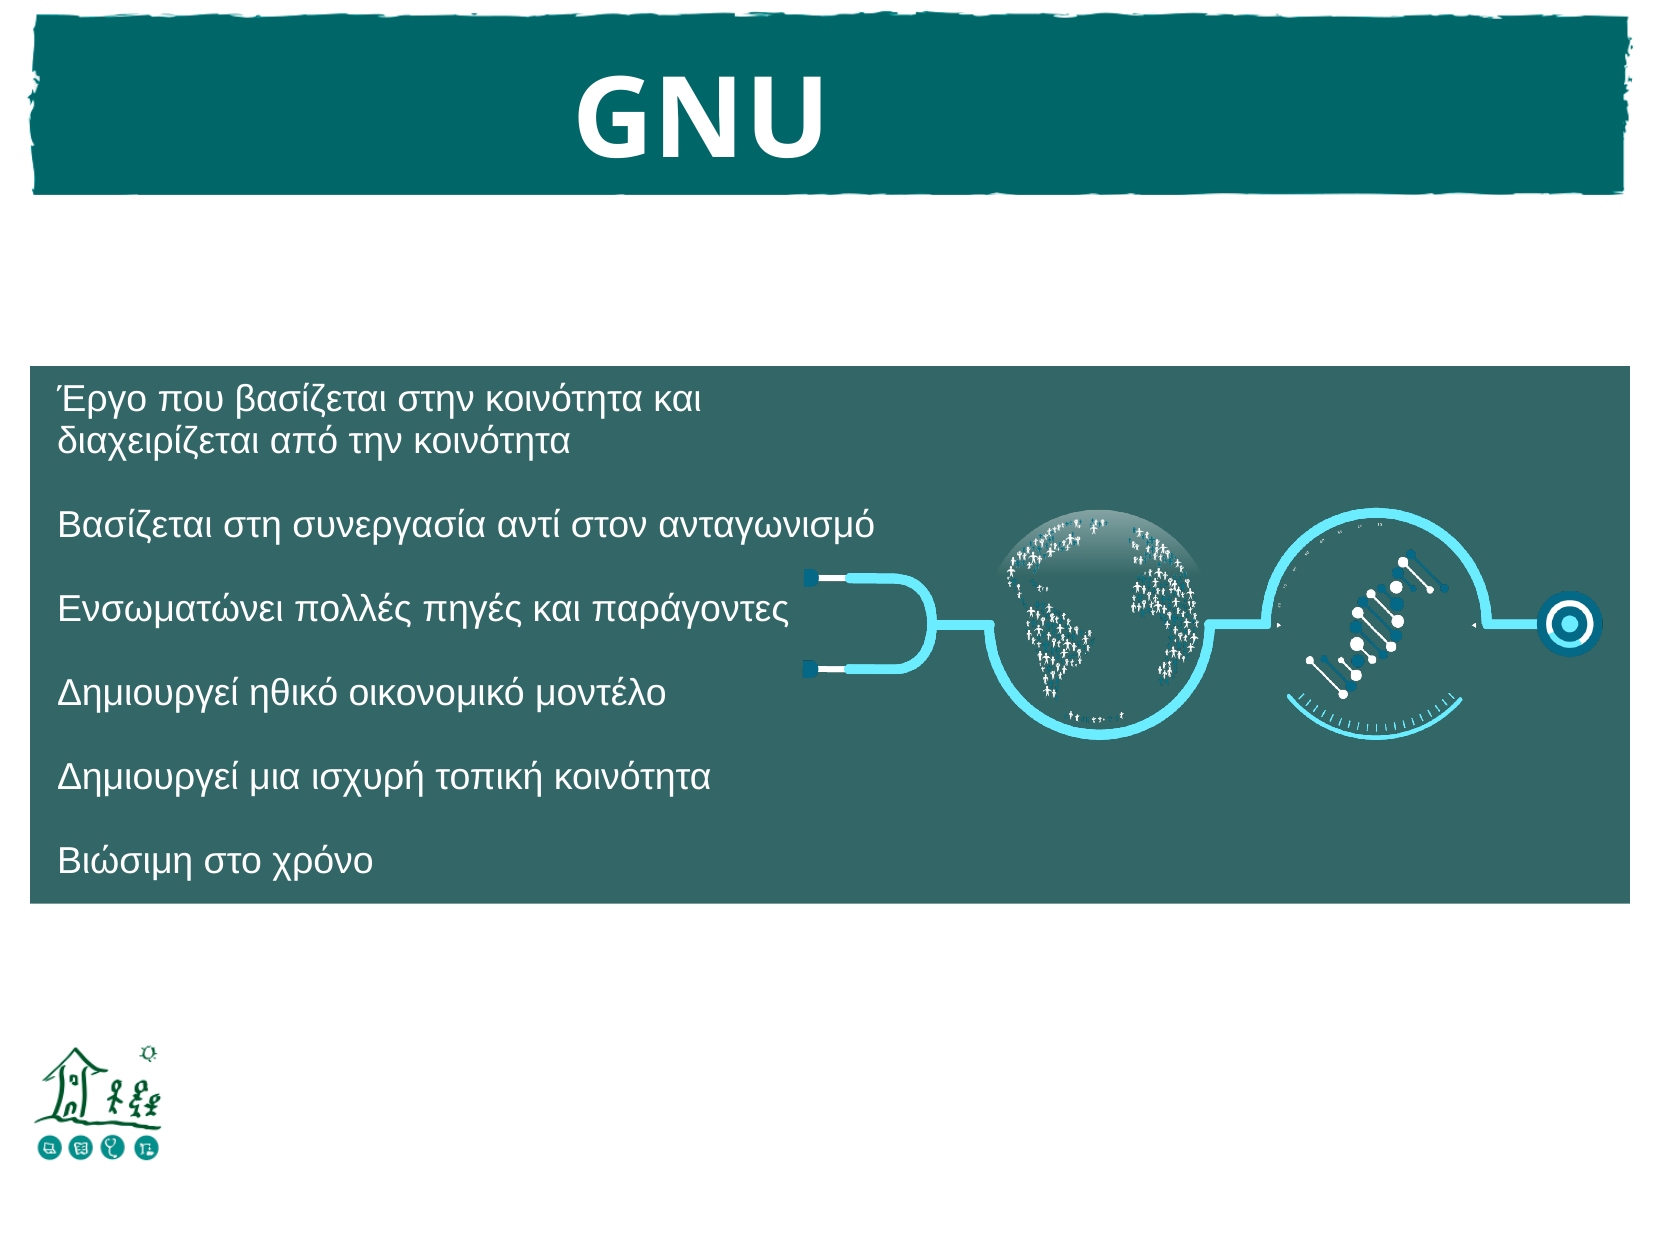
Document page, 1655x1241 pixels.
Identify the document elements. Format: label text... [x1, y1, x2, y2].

text_box Έργο που βασίζεται στην κοινότητα και διαχειρίζεται από την κοινότητα Βασίζεται στη συνεργασία αντί στον ανταγωνισμό Ενσωματώνει πολλές πηγές και παράγοντες Δημιουργεί ηθικό οικονομικό μοντέλο Δημιουργεί μια ισχυρή τοπική κοινότητα Βιώσιμη στο χρόνο [42, 370, 922, 890]
title GNU Health [472, 21, 1164, 181]
text_box [30, 366, 1630, 904]
picture [0, 0, 1654, 1211]
